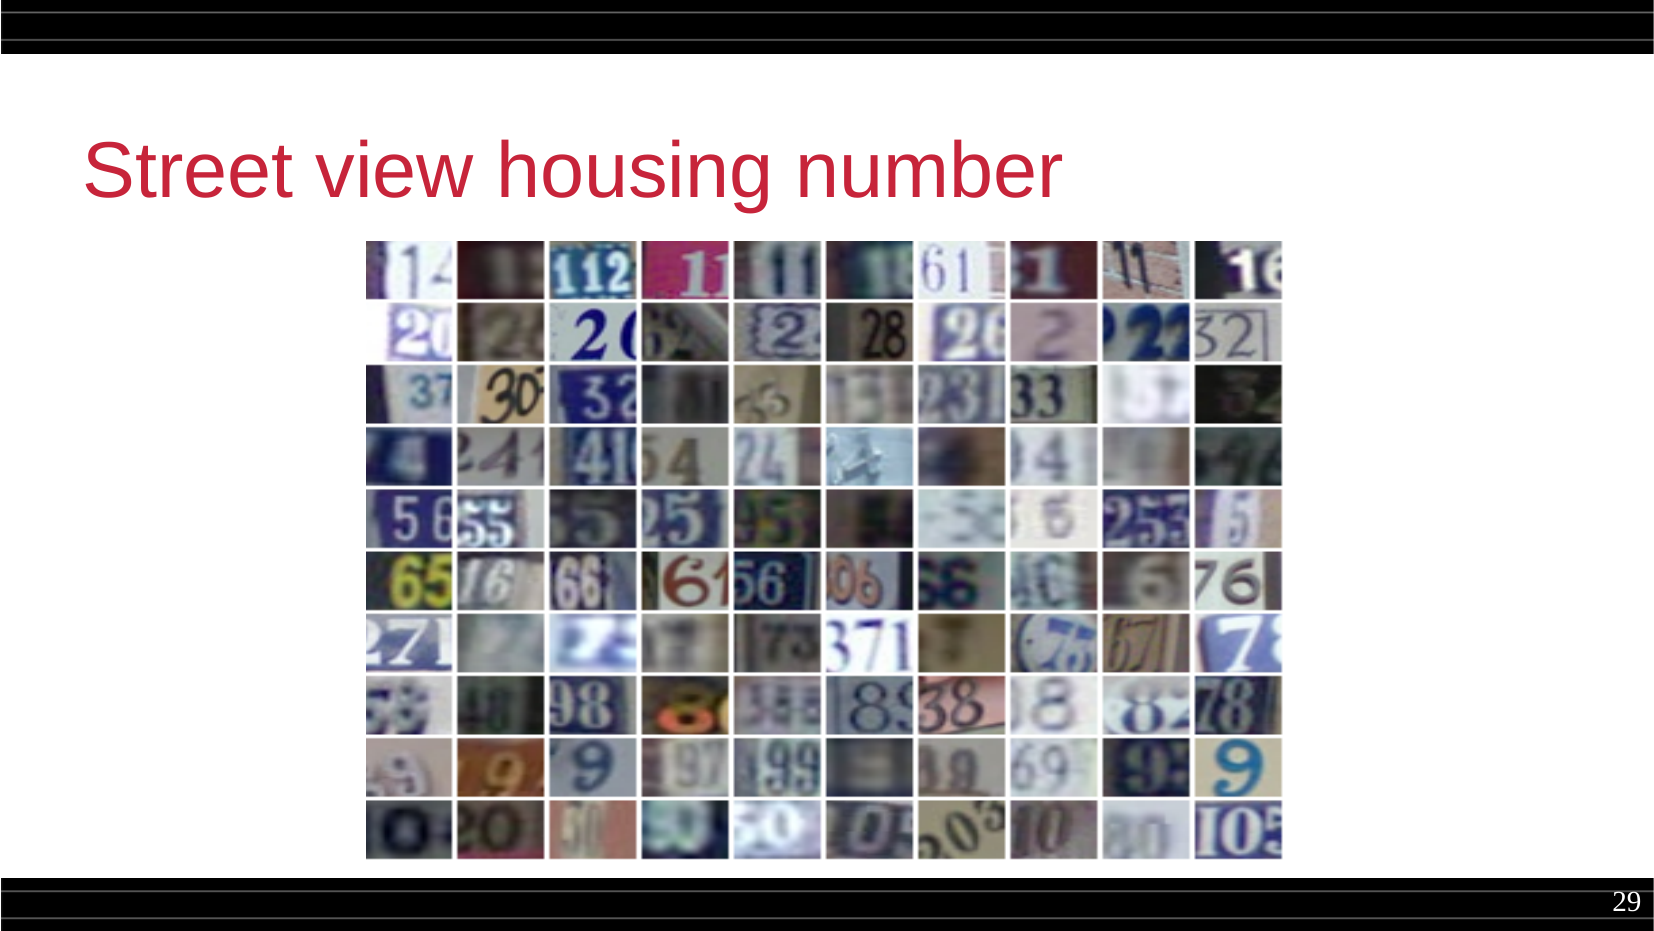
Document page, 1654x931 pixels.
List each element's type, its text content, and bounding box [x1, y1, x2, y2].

picture [1, 878, 1654, 931]
title Street view housing number [82, 92, 1571, 249]
picture [1, 0, 1654, 54]
picture [366, 241, 1288, 863]
